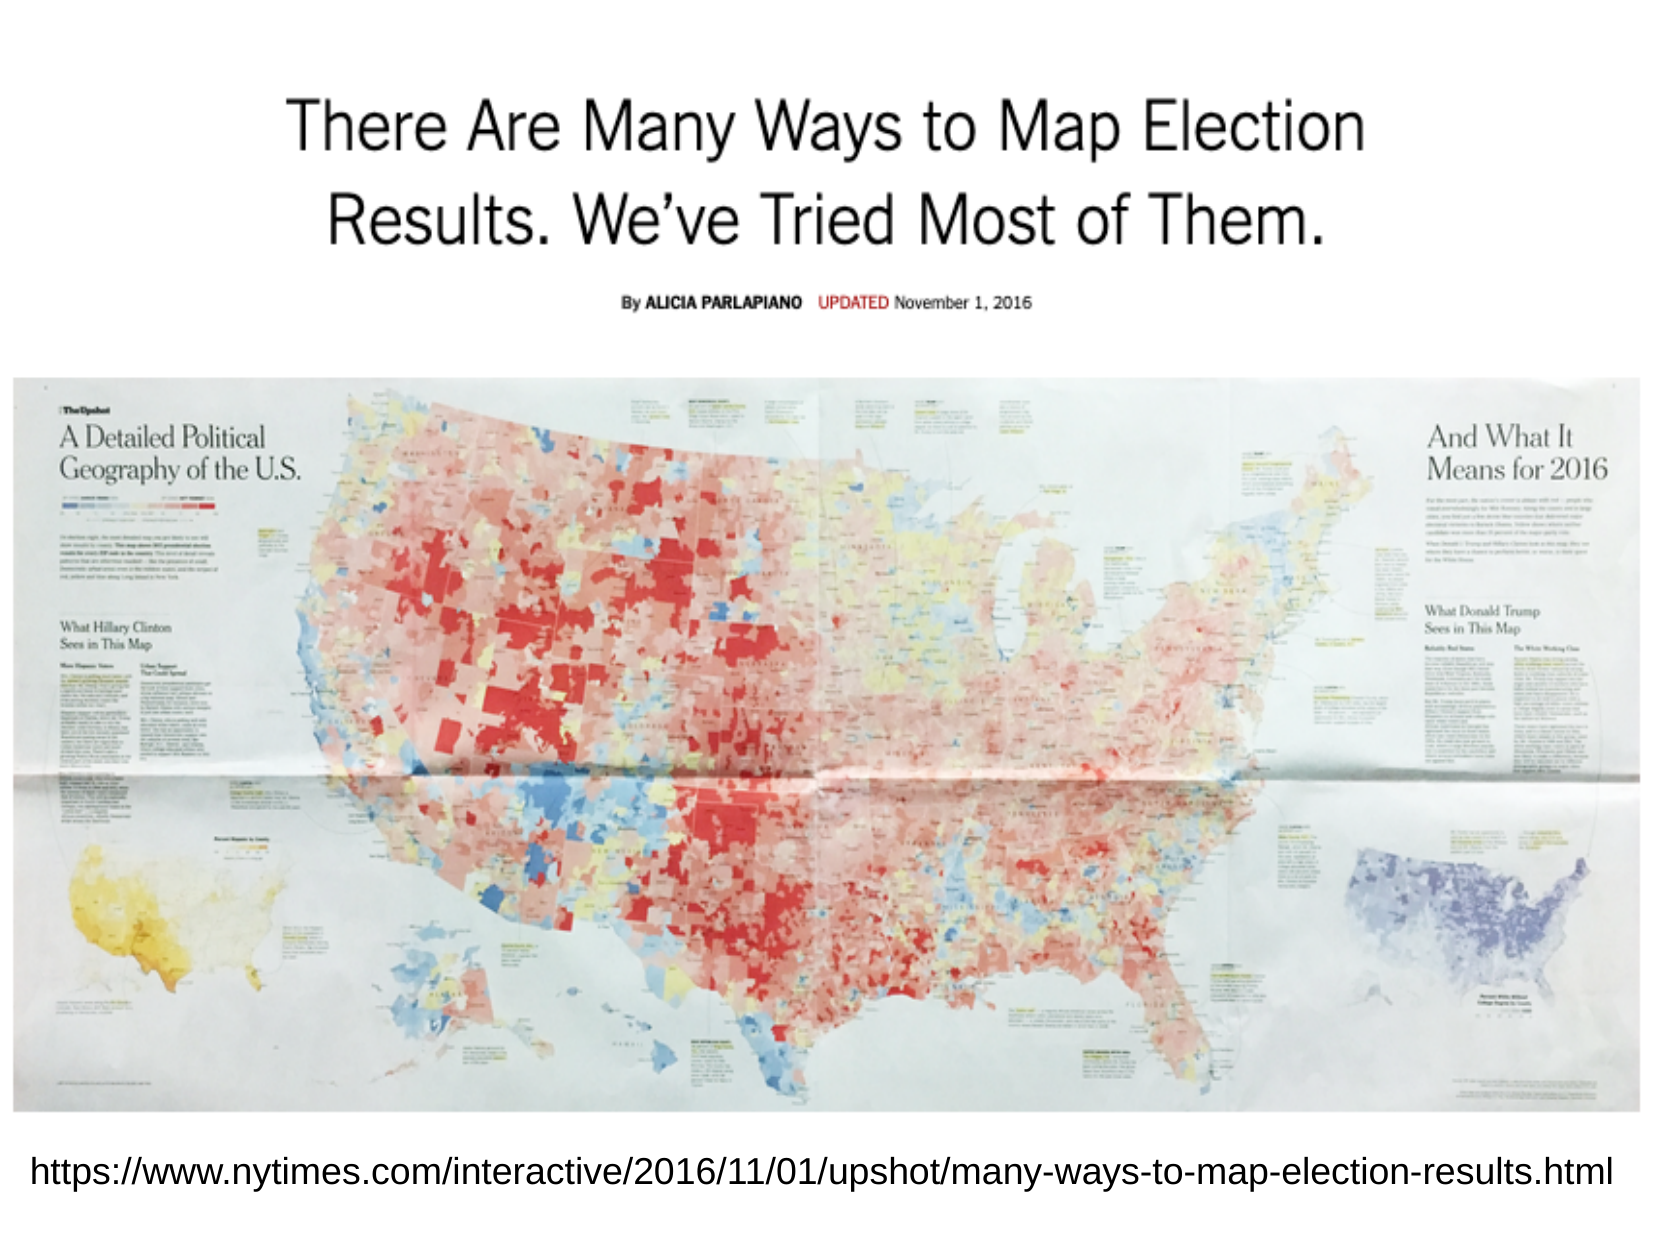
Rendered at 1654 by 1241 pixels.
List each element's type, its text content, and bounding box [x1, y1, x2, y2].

picture [0, 59, 1654, 1126]
text_box https://www.nytimes.com/interactive/2016/11/01/upshot/many-ways-to-map-election-results.html [15, 1143, 1637, 1201]
